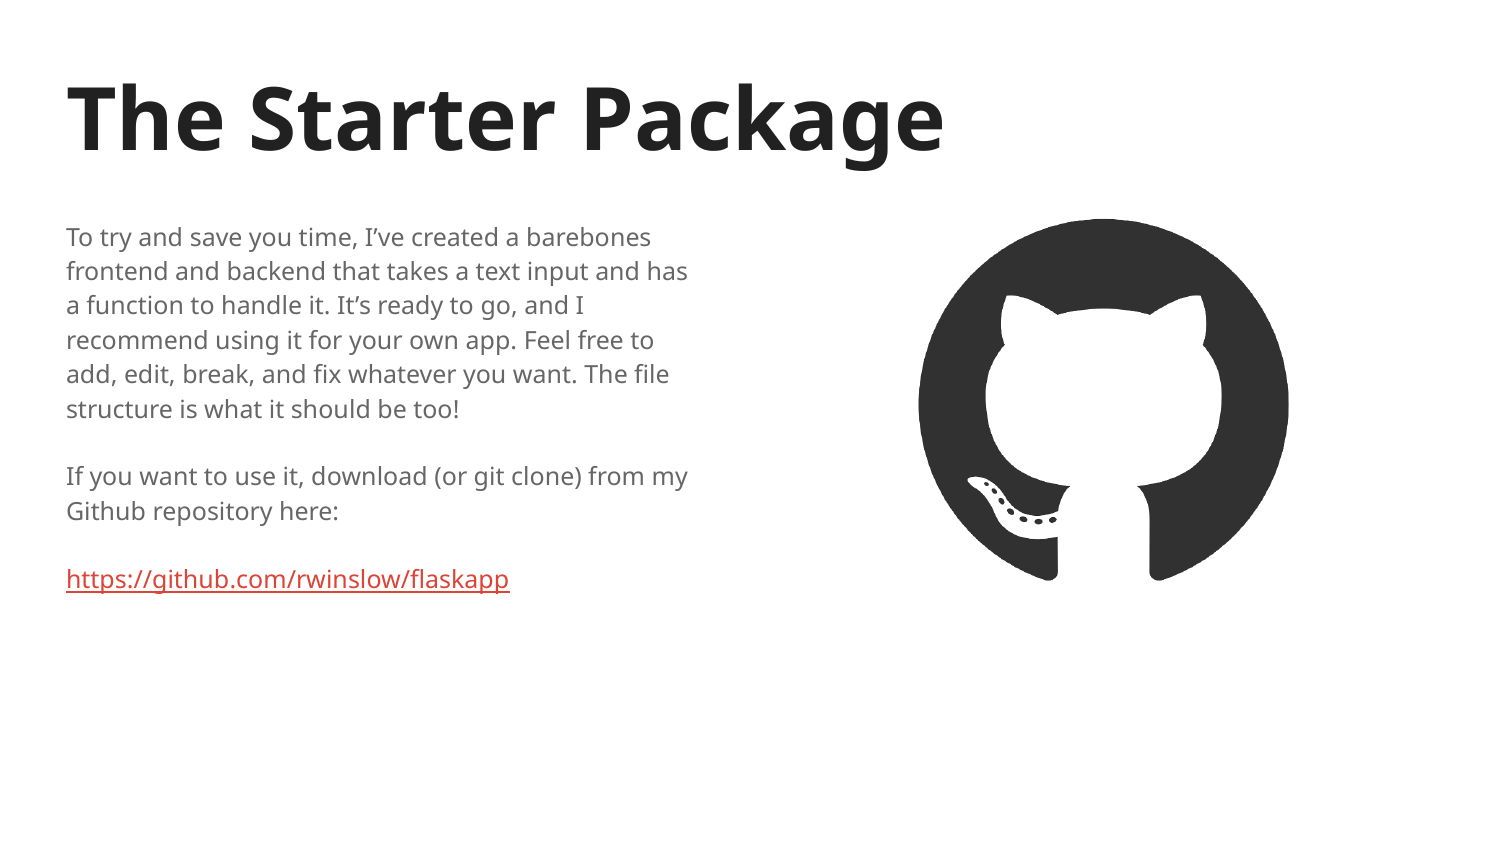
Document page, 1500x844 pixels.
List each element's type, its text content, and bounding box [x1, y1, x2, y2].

picture [732, 204, 1475, 595]
list To try and save you time, I’ve created a barebones frontend and backend that takes a text input and has a function to handle it. It’s ready to go, and I recommend using it for your own app. Feel free to add, edit, break, and fix whatever you want. The file structure is what it should be too! If you want to use it, download (or git clone) from my Github repository here: https://github.com/rwinslow/flaskapp [51, 201, 708, 750]
title The Starter Package [51, 48, 1449, 180]
